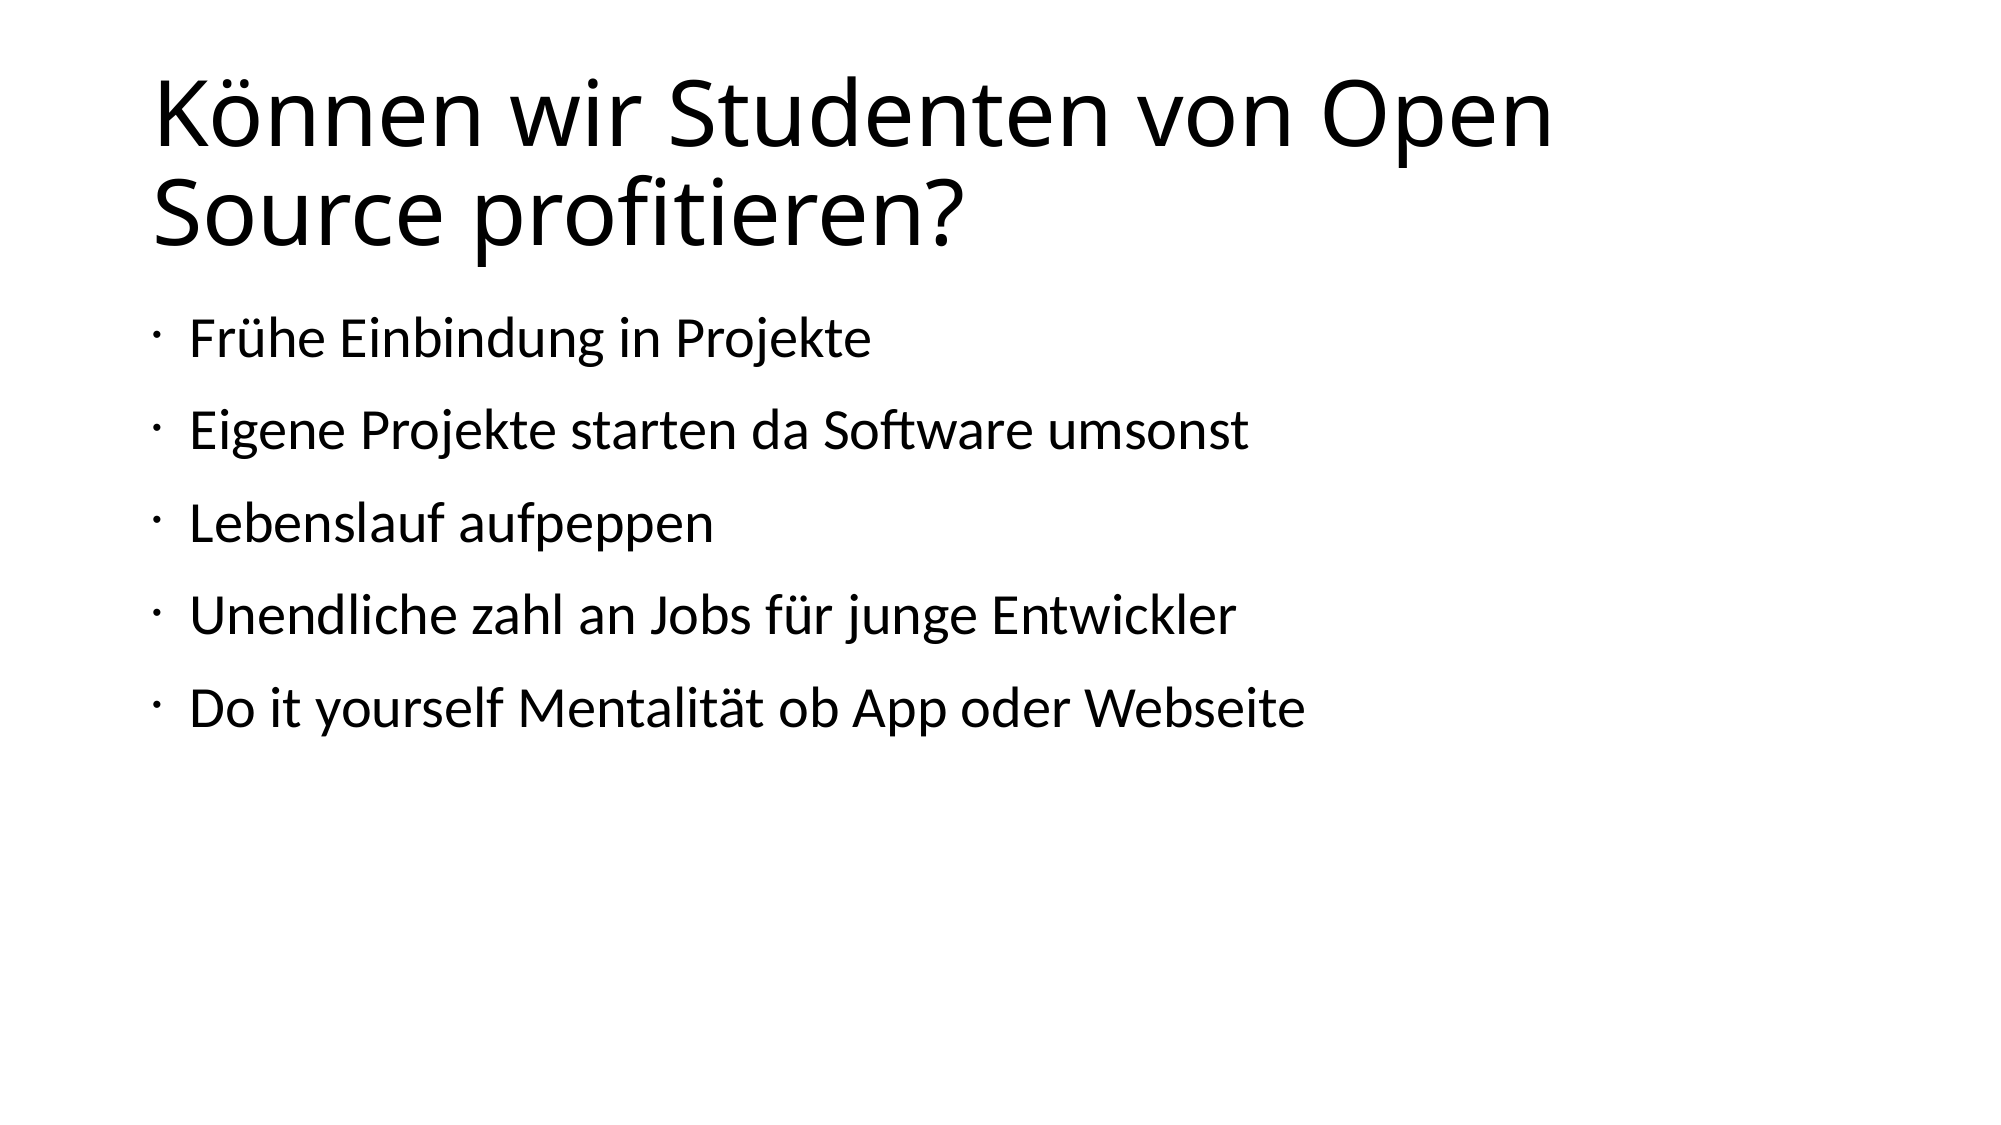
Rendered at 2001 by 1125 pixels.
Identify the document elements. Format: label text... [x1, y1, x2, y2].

title Können wir Studenten von Open Source profitieren? [137, 59, 1863, 278]
list Frühe Einbindung in Projekte Eigene Projekte starten da Software umsonst Lebenslauf aufpeppen Unendliche zahl an Jobs für junge Entwickler Do it yourself Mentalität ob App oder Webseite [137, 299, 1863, 1014]
